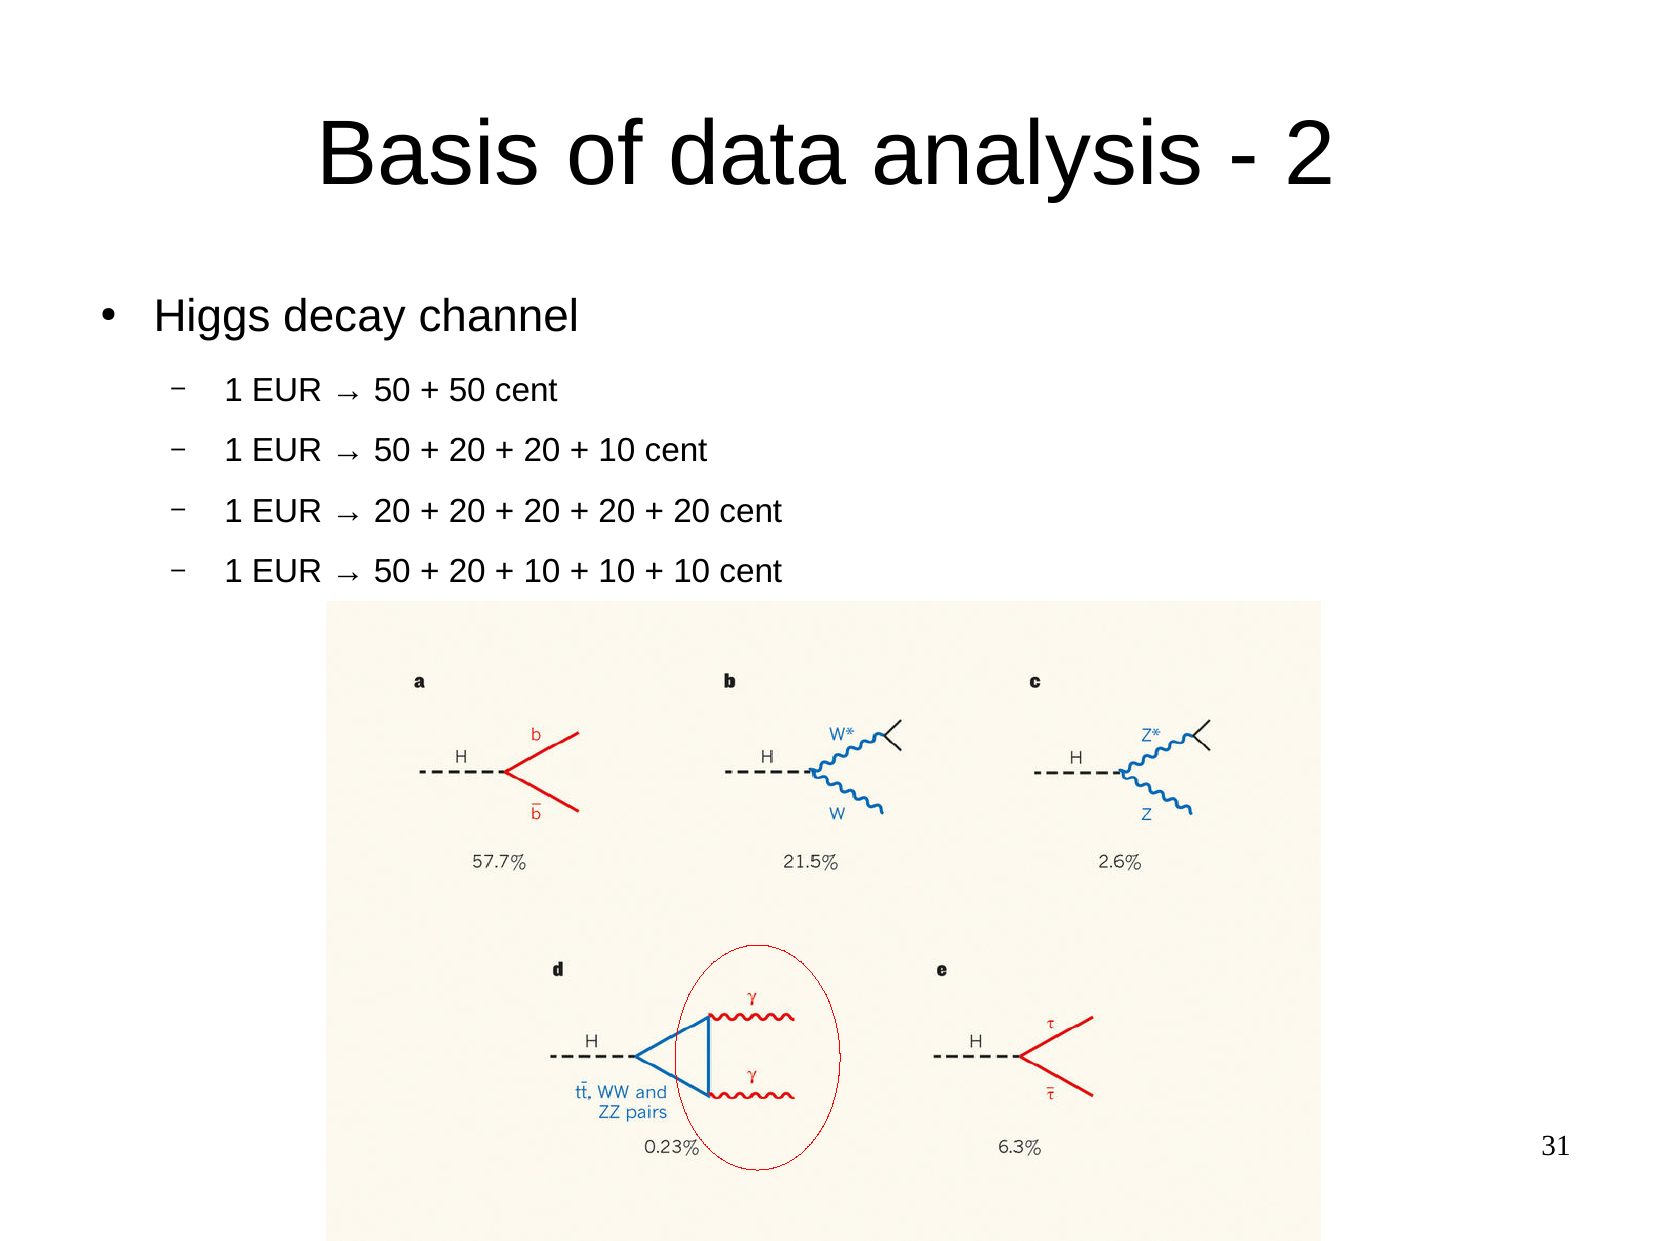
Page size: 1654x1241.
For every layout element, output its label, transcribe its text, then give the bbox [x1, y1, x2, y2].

title Basis of data analysis - 2 [82, 49, 1571, 257]
picture [326, 1010, 1321, 1241]
list Higgs decay channel 1 EUR → 50 + 50 cent 1 EUR → 50 + 20 + 20 + 10 cent 1 EUR → 20 + 20 + 20 + 20 + 20 cent 1 EUR → 50 + 20 + 10 + 10 + 10 cent [82, 290, 1571, 1010]
